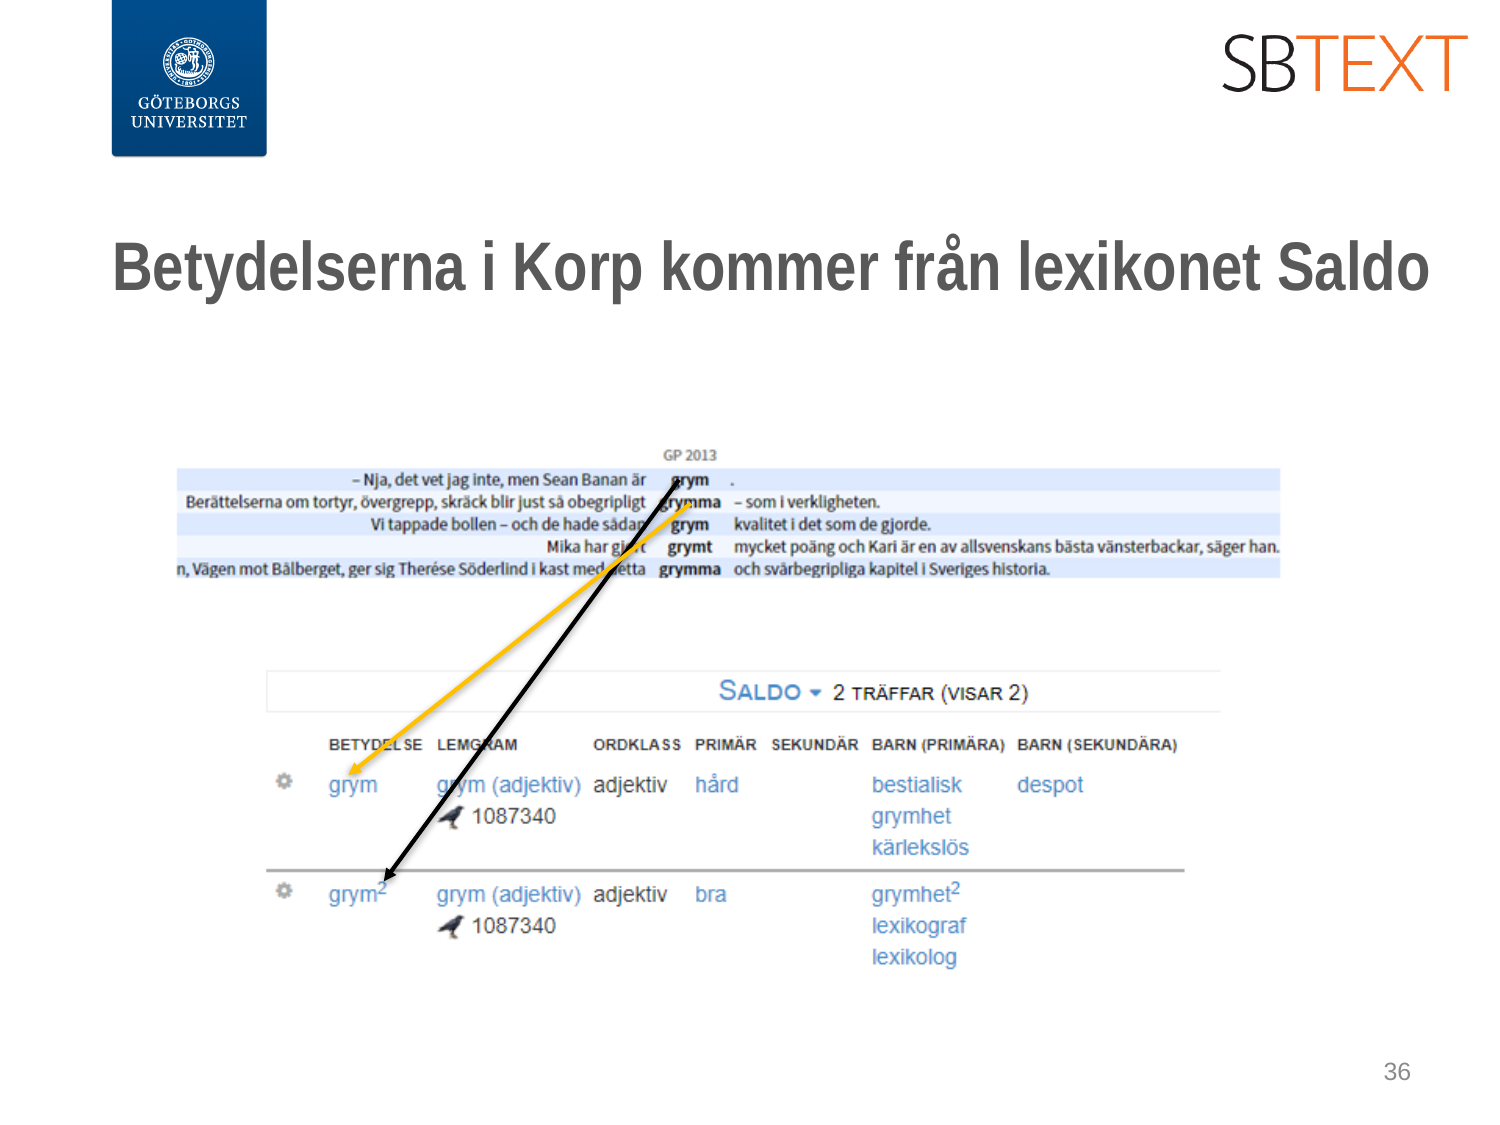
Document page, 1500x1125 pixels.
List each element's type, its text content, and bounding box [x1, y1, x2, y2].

title Betydelserna i Korp kommer från lexikonet Saldo [112, 231, 1436, 362]
picture [135, 428, 1321, 1032]
picture [110, 0, 268, 159]
slide_number <number> [1316, 1051, 1412, 1091]
picture [1205, 19, 1476, 110]
